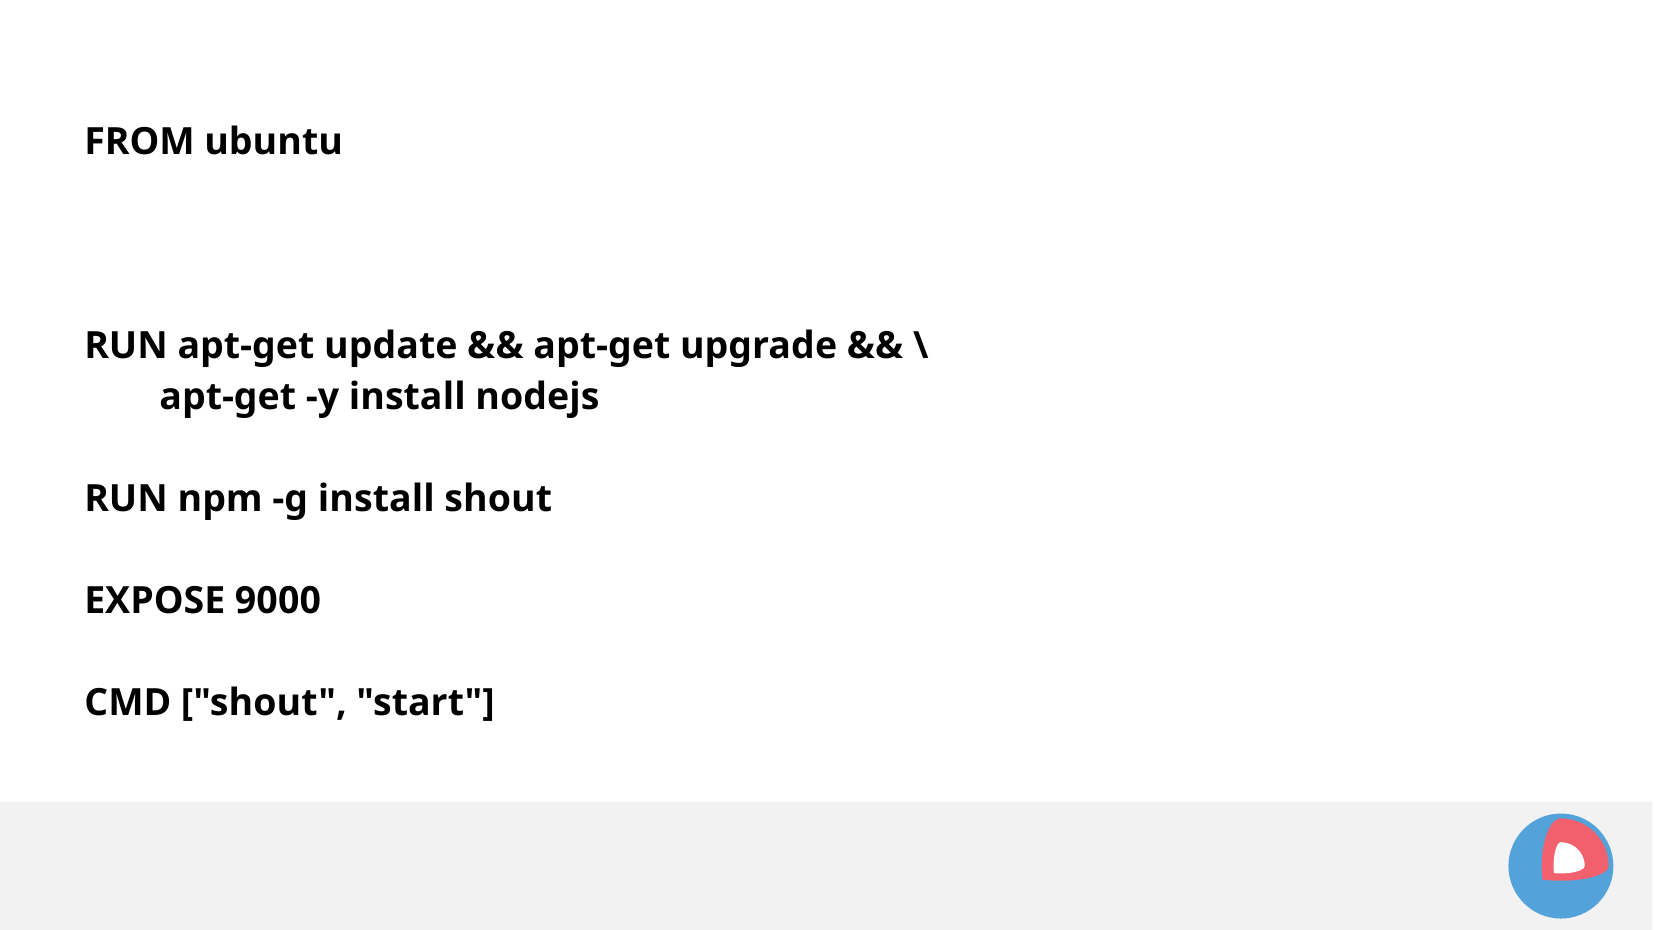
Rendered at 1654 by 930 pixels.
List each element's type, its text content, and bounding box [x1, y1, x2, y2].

text_box FROM ubuntu RUN apt-get update && apt-get upgrade && \ apt-get -y install nodejs RUN npm -g install shout EXPOSE 9000 CMD ["shout", "start"] [69, 106, 1080, 878]
